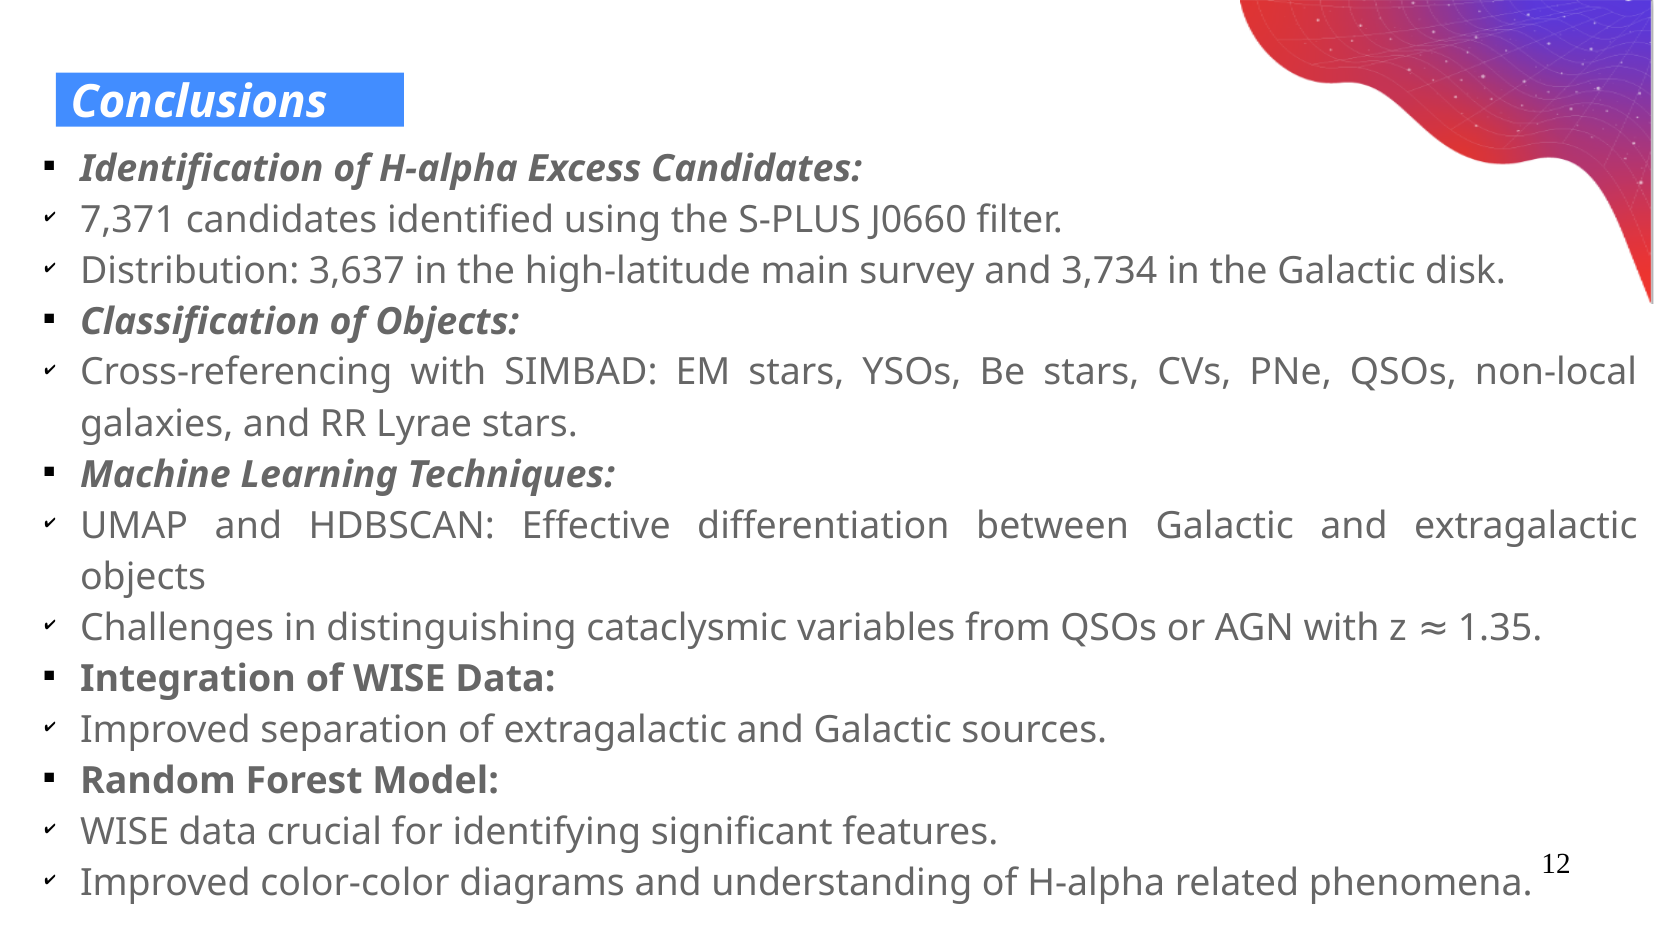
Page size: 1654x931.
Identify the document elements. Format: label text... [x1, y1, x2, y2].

text_box Identification of H-alpha Excess Candidates: 7,371 candidates identified using the S-PLUS J0660 filter. Distribution: 3,637 in the high-latitude main survey and 3,734 in the Galactic disk. Classification of Objects: Cross-referencing with SIMBAD: EM stars, YSOs, Be stars, CVs, PNe, QSOs, non-local galaxies, and RR Lyrae stars. Machine Learning Techniques: UMAP and HDBSCAN: Effective differentiation between Galactic and extragalactic objects Challenges in distinguishing cataclysmic variables from QSOs or AGN with z ≈ 1.35. Integration of WISE Data: Improved separation of extragalactic and Galactic sources. Random Forest Model: WISE data crucial for identifying significant features. Improved color-color diagrams and understanding of H-alpha related phenomena. [29, 133, 1654, 931]
picture [1240, 0, 1654, 133]
text_box Conclusions [55, 72, 404, 127]
